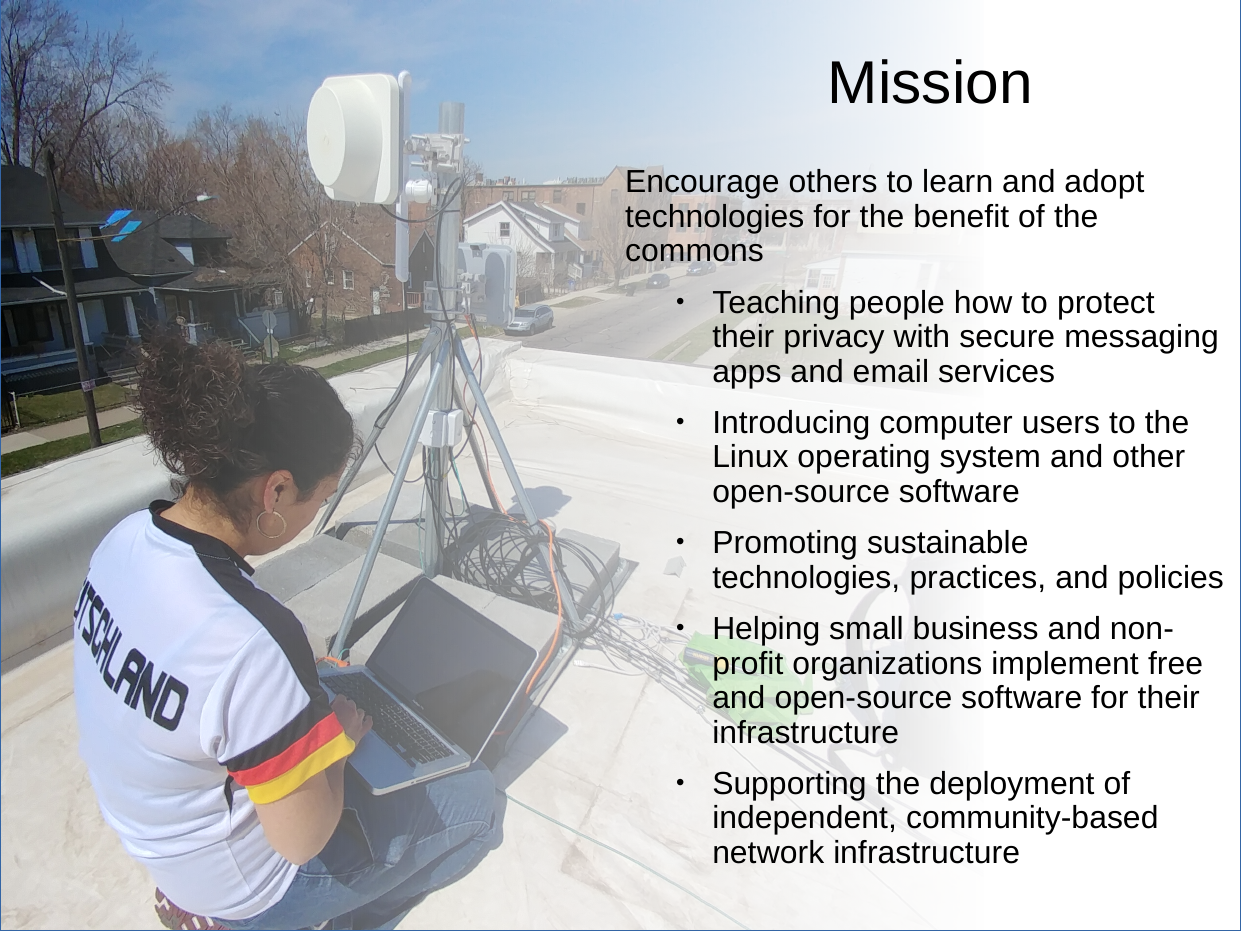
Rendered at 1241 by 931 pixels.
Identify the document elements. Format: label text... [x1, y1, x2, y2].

text_box Mission [812, 0, 1240, 169]
text_box Encourage others to learn and adopt technologies for the benefit of the commons Teaching people how to protect their privacy with secure messaging apps and email services Introducing computer users to the Linux operating system and other open-source software Promoting sustainable technologies, practices, and policies Helping small business and non-profit organizations implement free and open-source software for their infrastructure Supporting the deployment of independent, community-based network infrastructure [595, 0, 1240, 931]
text_box [0, 0, 595, 931]
